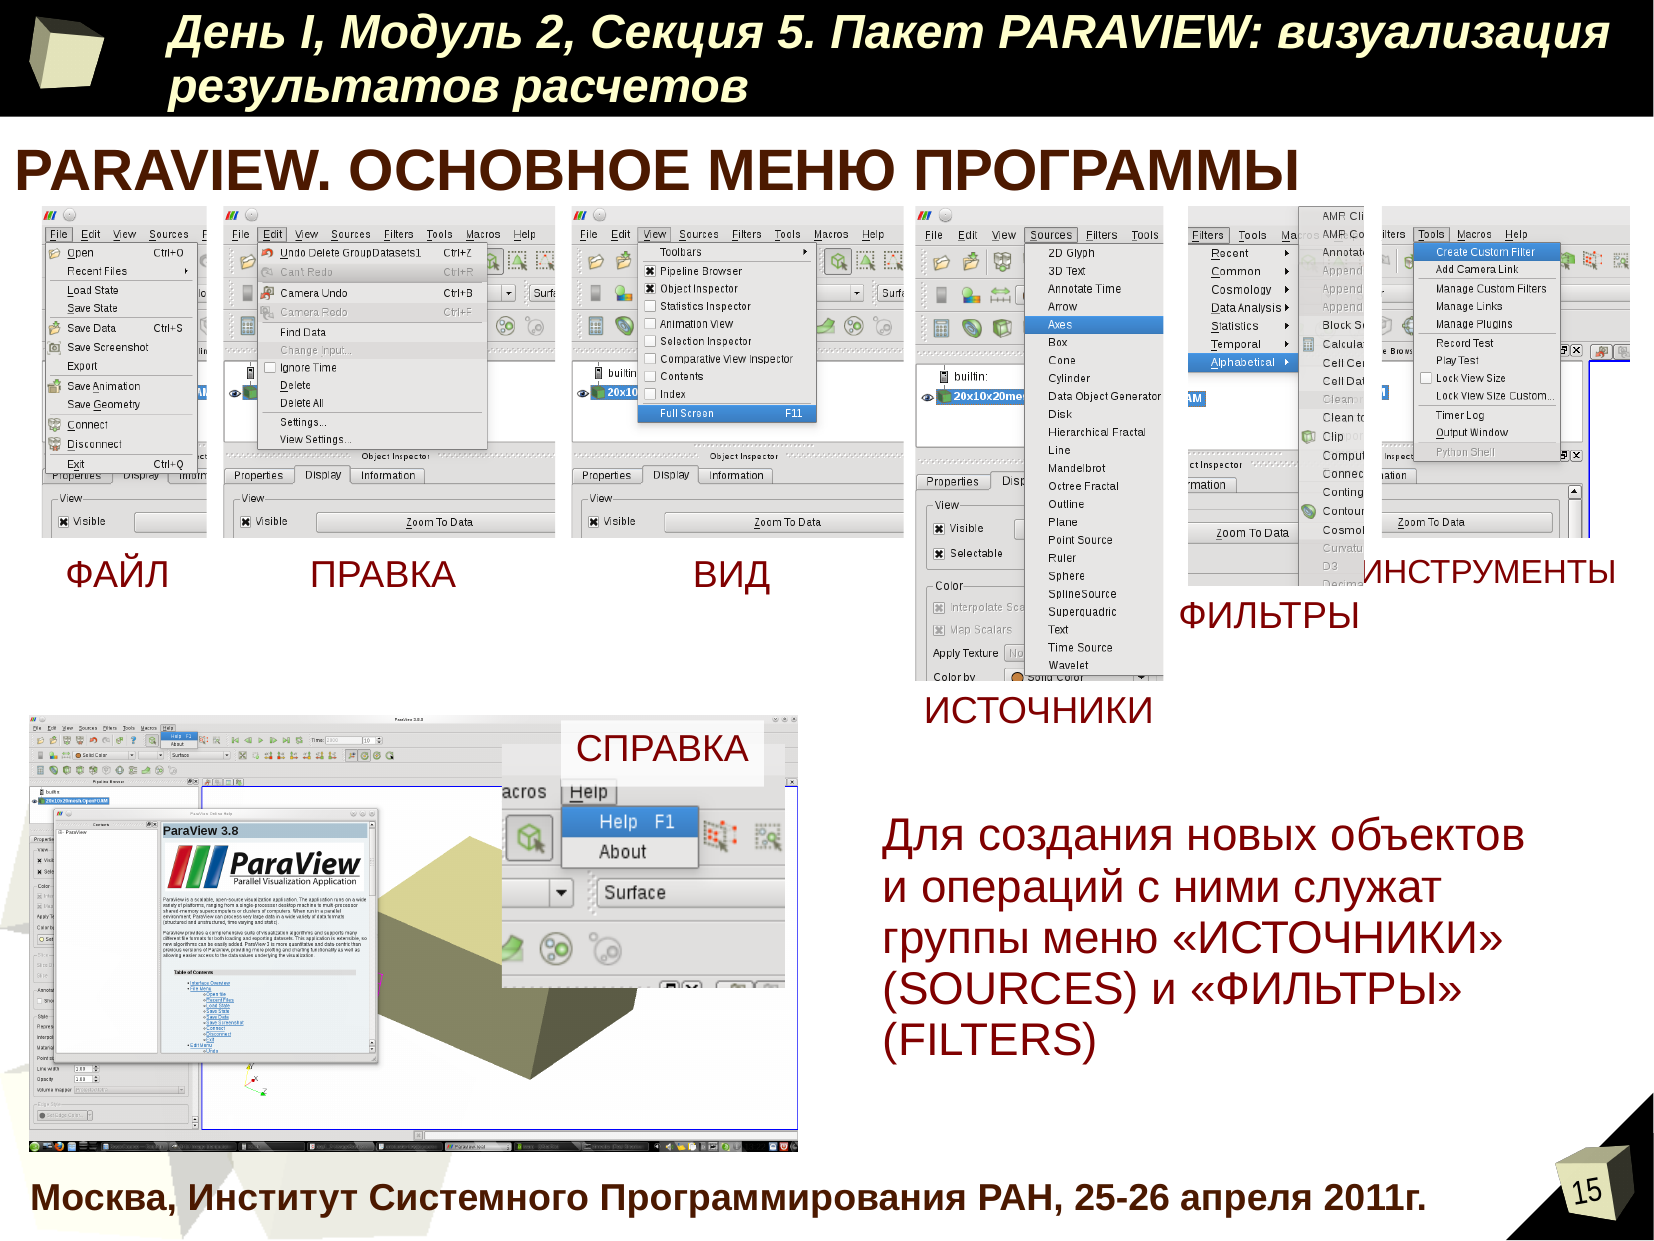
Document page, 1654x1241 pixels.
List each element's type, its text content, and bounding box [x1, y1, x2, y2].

picture [1188, 206, 1364, 586]
picture [1381, 206, 1630, 538]
text_box Для создания новых объектов и операций с ними служат группы меню «ИСТОЧНИКИ» (SOURCES) и «ФИЛЬТРЫ» (FILTERS) [868, 801, 1577, 1074]
picture [915, 206, 1164, 681]
text_box ФИЛЬТРЫ [1164, 587, 1376, 654]
picture [464, 1193, 472, 1198]
text_box ИНСТРУМЕНТЫ [1344, 545, 1632, 612]
picture [223, 206, 556, 538]
text_box ПРАВКА [295, 545, 472, 612]
text_box PARAVIEW. ОСНОВНОЕ МЕНЮ ПРОГРАММЫ [0, 130, 1654, 211]
text_box ИСТОЧНИКИ [908, 681, 1169, 748]
picture [0, 715, 798, 1241]
picture [571, 206, 904, 538]
text_box ФАЙЛ [50, 545, 185, 612]
picture [41, 206, 207, 538]
text_box ВИД [678, 545, 786, 612]
text_box СПРАВКА [561, 720, 764, 787]
